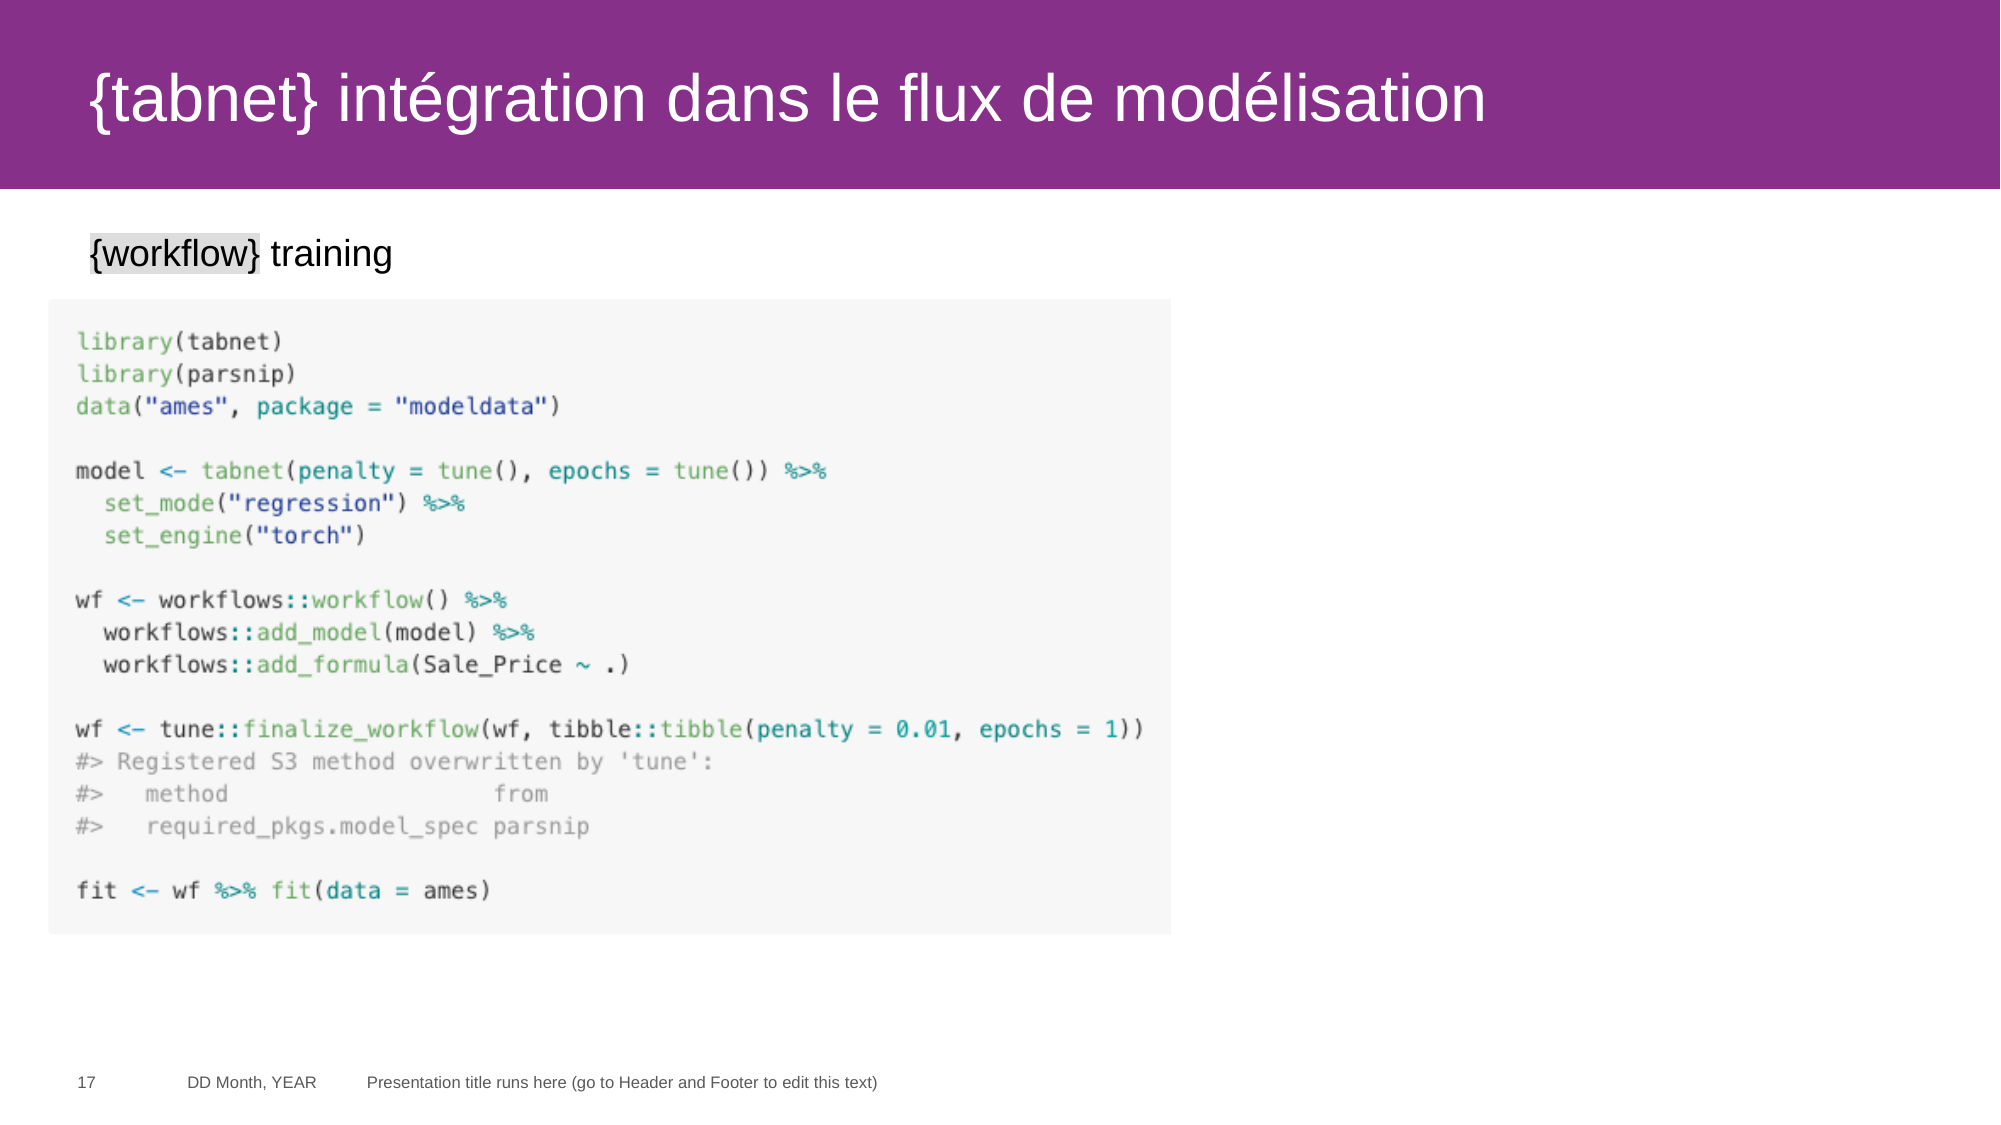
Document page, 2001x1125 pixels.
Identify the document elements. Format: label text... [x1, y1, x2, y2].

text_box <number> [77, 1057, 126, 1093]
picture [37, 299, 1171, 938]
text_box DD Month, YEAR [127, 1057, 318, 1093]
text_box {workflow} training [75, 224, 751, 282]
text_box Presentation title runs here (go to Header and Footer to edit this text) [366, 1057, 1728, 1093]
text_box {tabnet} intégration dans le flux de modélisation [0, 0, 2000, 189]
